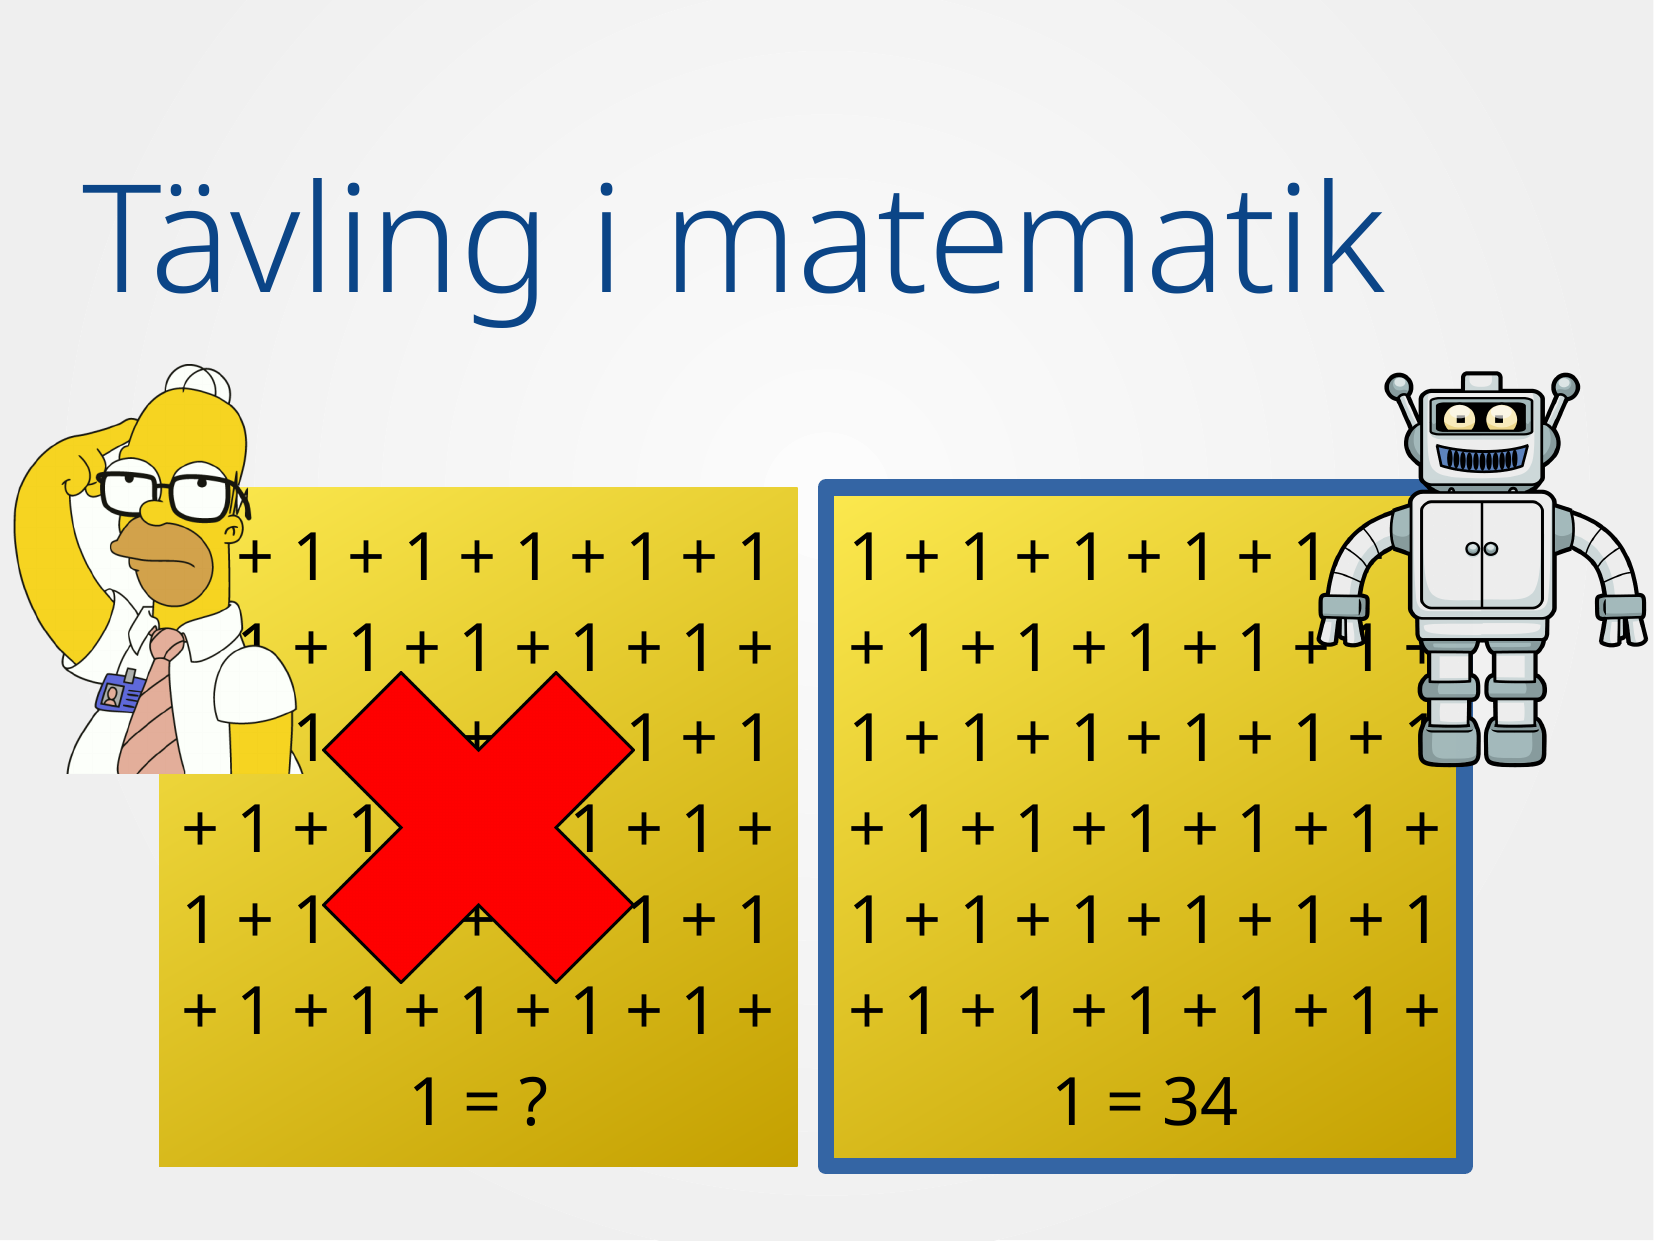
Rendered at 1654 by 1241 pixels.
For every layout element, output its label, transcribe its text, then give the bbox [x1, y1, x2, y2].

list 1 + 1 + 1 + 1 + 1 + 1 + 1 + 1 + 1 + 1 + 1 + 1 + 1 + 1 + 1 + 1 + 1 + 1 + 1 + 1 + 1 + 1 + 1 + 1 + 1 + 1 + 1 + 1 + 1 + 1 + 1 + 1 + 1 + 1 = 34 [825, 487, 1465, 1167]
picture [1312, 364, 1653, 775]
title Tävling i matematik [82, 80, 1654, 337]
picture [322, 671, 635, 984]
picture [0, 364, 313, 774]
list 1 + 1 + 1 + 1 + 1 + 1 + 1 + 1 + 1 + 1 + 1 + 1 + 1 + 1 + 1 + 1 + 1 + 1 + 1 + 1 + 1 + 1 + 1 + 1 + 1 + 1 + 1 + 1 + 1 + 1 + 1 + 1 + 1 + 1 = ? [159, 487, 798, 1167]
